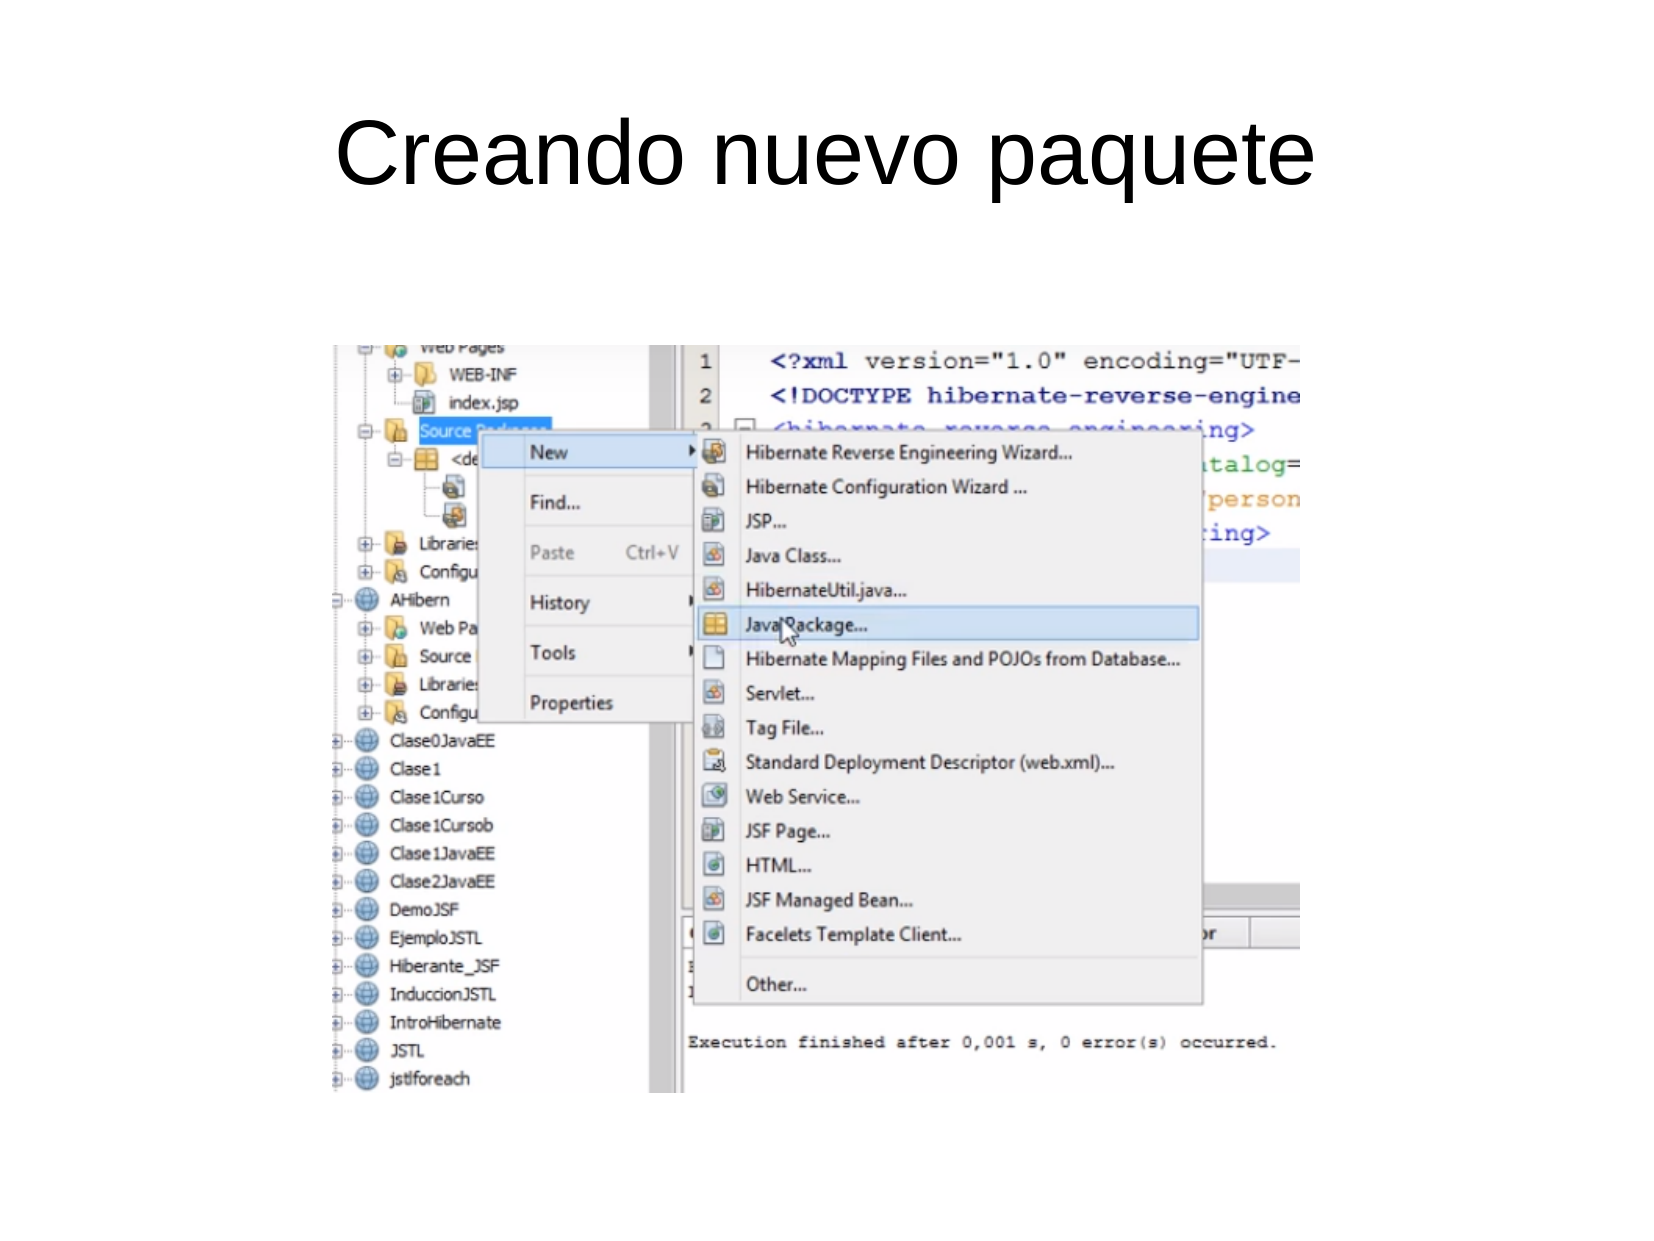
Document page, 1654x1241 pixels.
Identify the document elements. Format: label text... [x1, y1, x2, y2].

title Creando nuevo paquete [82, 49, 1571, 257]
picture [332, 345, 1300, 1093]
